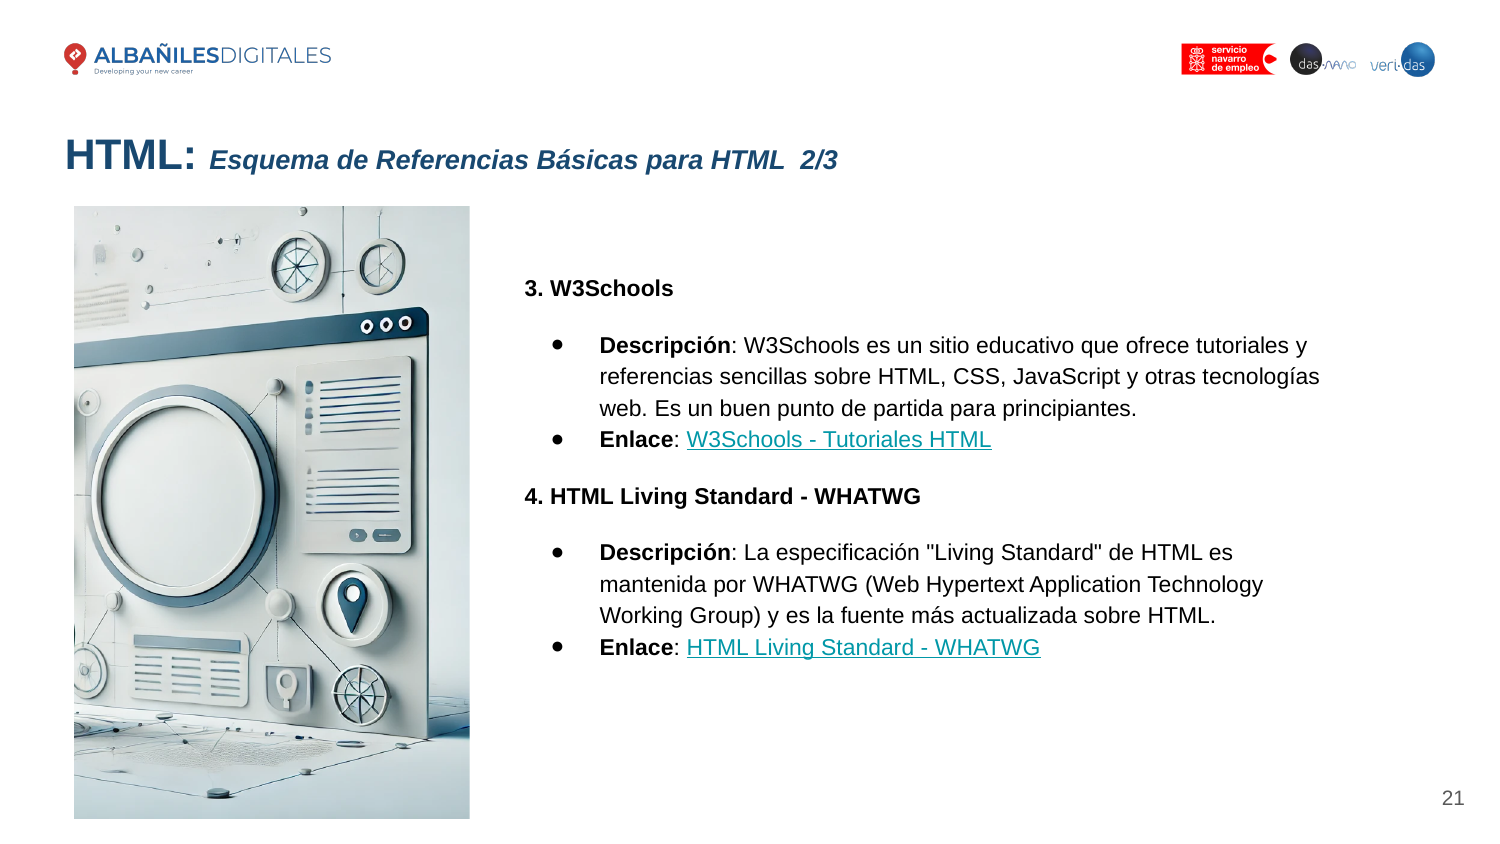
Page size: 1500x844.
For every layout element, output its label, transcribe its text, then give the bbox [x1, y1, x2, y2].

picture [1370, 42, 1435, 77]
picture [1290, 43, 1356, 75]
text_box 3. W3Schools Descripción: W3Schools es un sitio educativo que ofrece tutoriales y referencias sencillas sobre HTML, CSS, JavaScript y otras tecnologías web. Es un buen punto de partida para principiantes. Enlace: W3Schools - Tutoriales HTML 4. HTML Living Standard - WHATWG Descripción: La especificación "Living Standard" de HTML es mantenida por WHATWG (Web Hypertext Application Technology Working Group) y es la fuente más actualizada sobre HTML. Enlace: HTML Living Standard - WHATWG [509, 254, 1356, 732]
text_box HTML: Esquema de Referencias Básicas para HTML 2/3 [64, 116, 1176, 347]
slide_number <number> [1389, 764, 1480, 830]
picture [64, 43, 332, 75]
picture [74, 206, 470, 819]
picture [1181, 43, 1277, 75]
